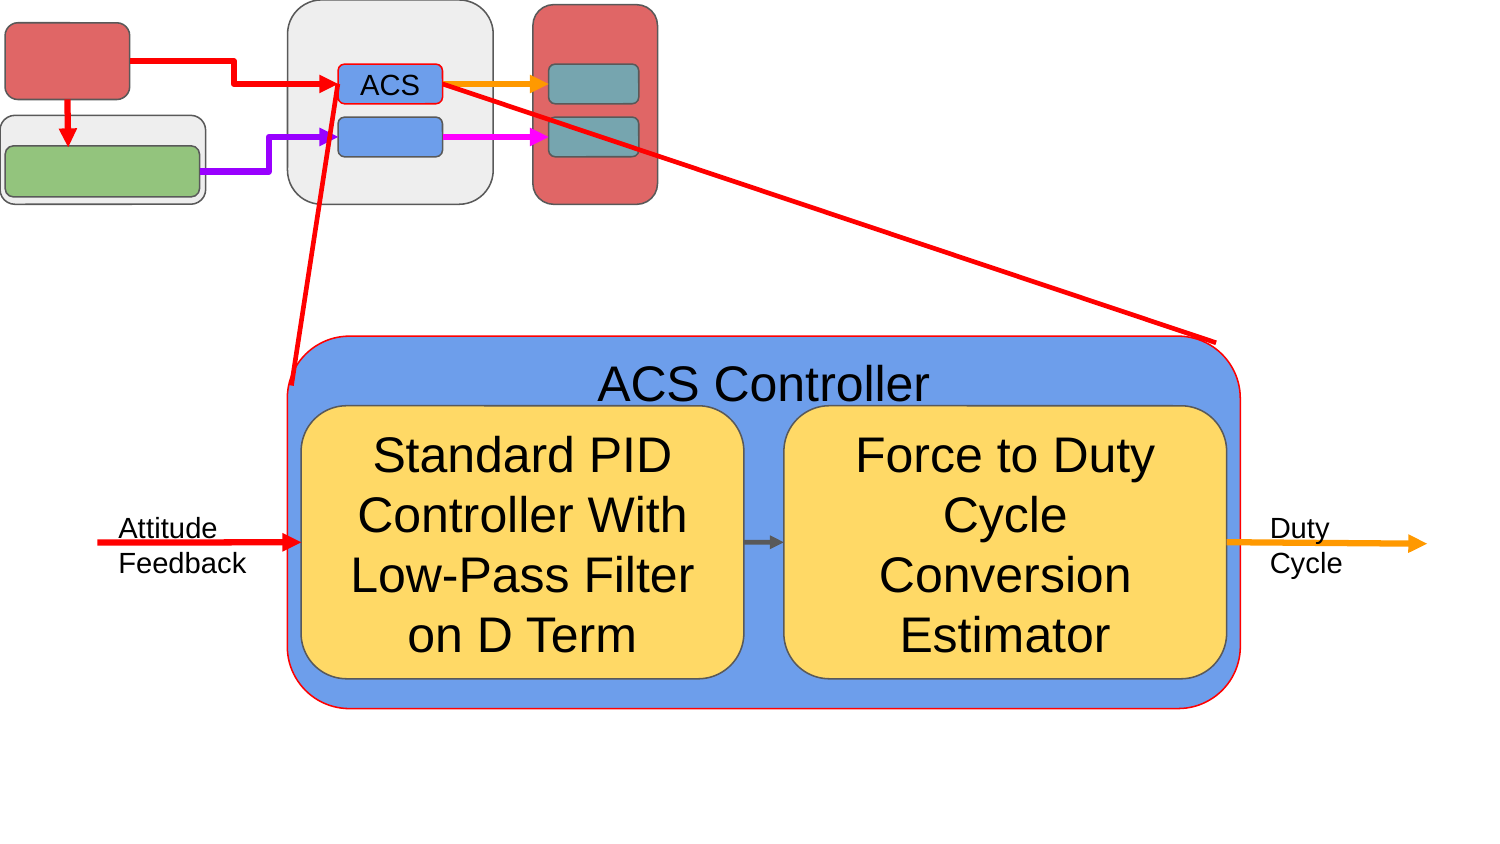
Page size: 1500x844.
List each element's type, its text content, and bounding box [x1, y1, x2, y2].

text_box [322, 87, 494, 205]
text_box Force to Duty Cycle Conversion Estimator [783, 405, 1227, 679]
text_box [608, 377, 620, 387]
text_box Attitude Feedback [103, 493, 273, 535]
text_box ACS Controller [509, 336, 1019, 377]
text_box [287, 0, 494, 83]
text_box [463, 87, 494, 98]
text_box ACS [338, 64, 443, 104]
text_box [287, 543, 1241, 709]
text_box [5, 22, 130, 100]
text_box [532, 117, 658, 205]
text_box [532, 4, 658, 153]
text_box [287, 86, 335, 134]
text_box [756, 377, 770, 398]
text_box [287, 140, 326, 204]
text_box Standard PID Controller With Low-Pass Filter on D Term [301, 405, 744, 679]
text_box [0, 115, 206, 205]
text_box [287, 336, 1241, 541]
text_box [892, 377, 906, 385]
text_box [842, 377, 856, 398]
text_box Duty Cycle [1254, 493, 1425, 535]
